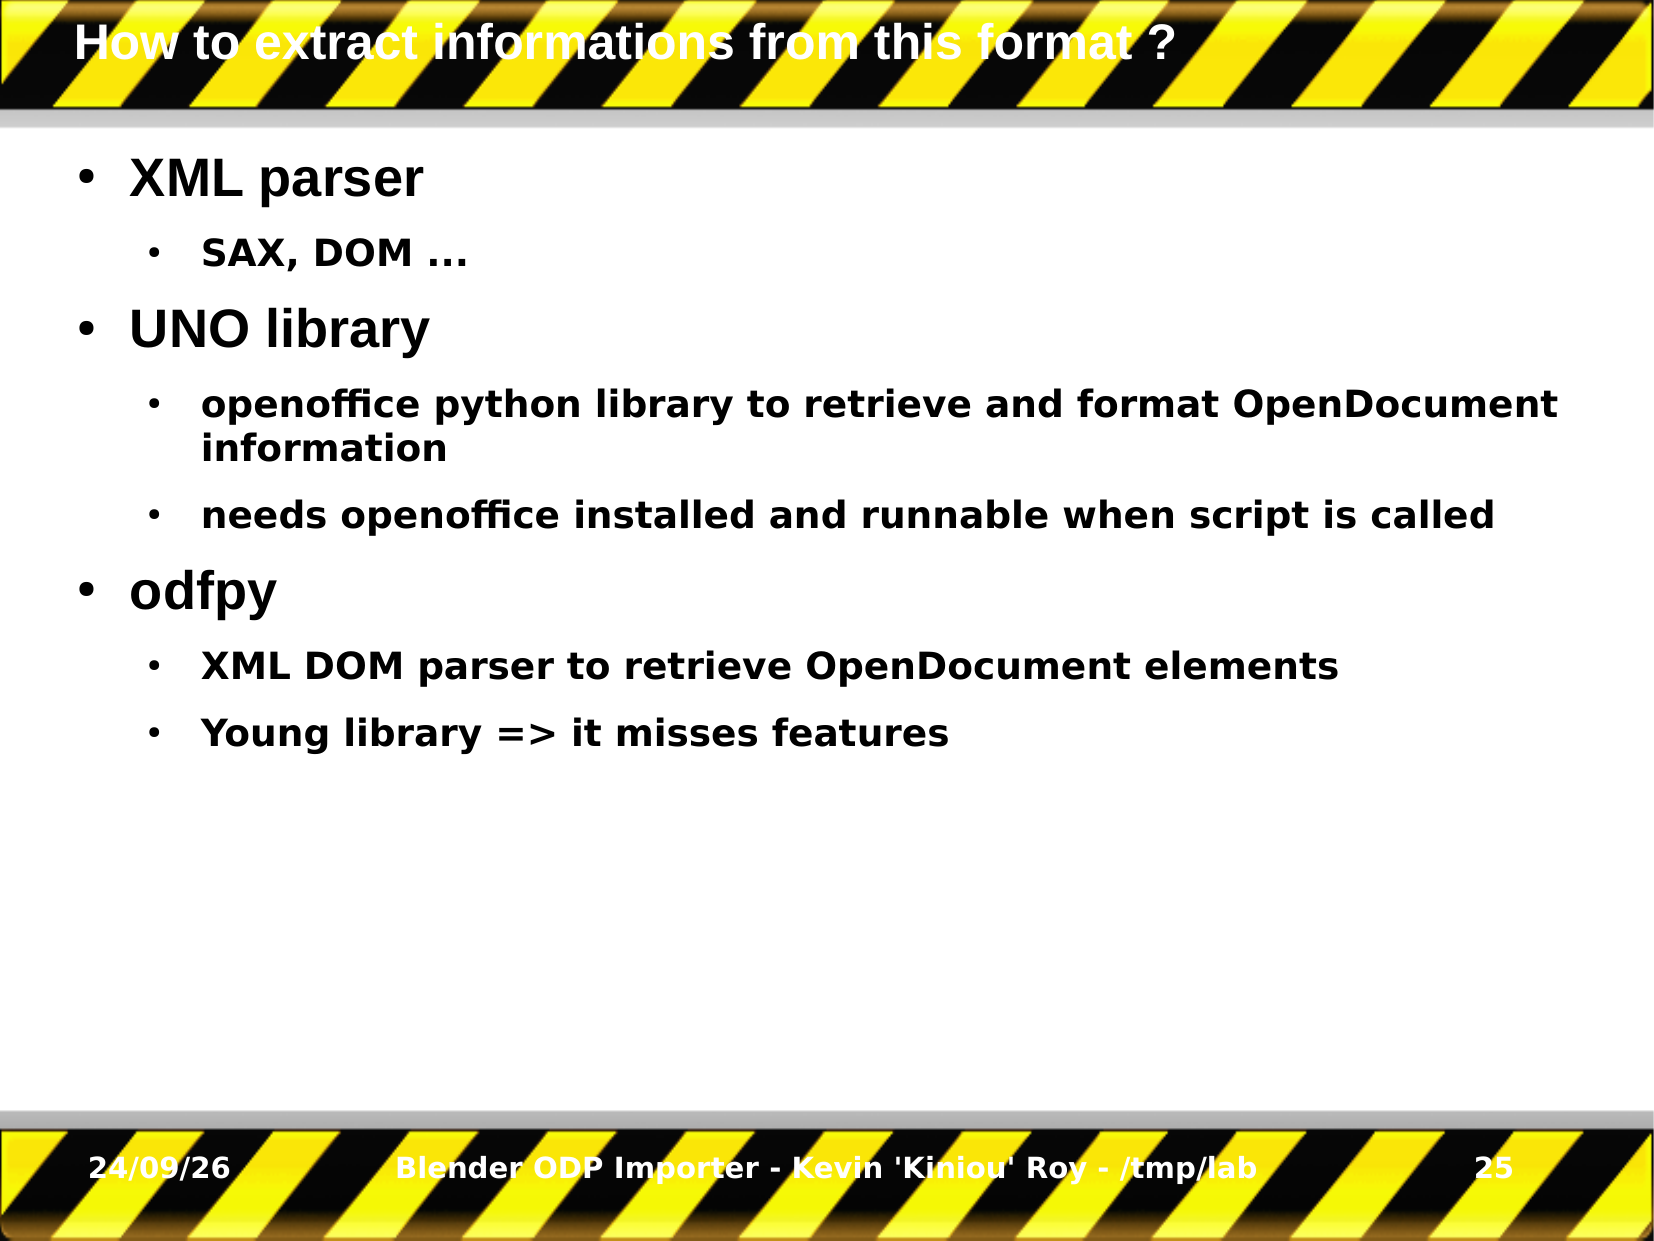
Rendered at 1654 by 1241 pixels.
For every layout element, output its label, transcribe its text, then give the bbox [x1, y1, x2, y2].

title How to extract informations from this format ? [73, 14, 1580, 109]
picture [0, 0, 1654, 1241]
list XML parser SAX, DOM ... UNO library openoffice python library to retrieve and format OpenDocument information needs openoffice installed and runnable when script is called odfpy XML DOM parser to retrieve OpenDocument elements Young library => it misses features [59, 147, 1595, 803]
